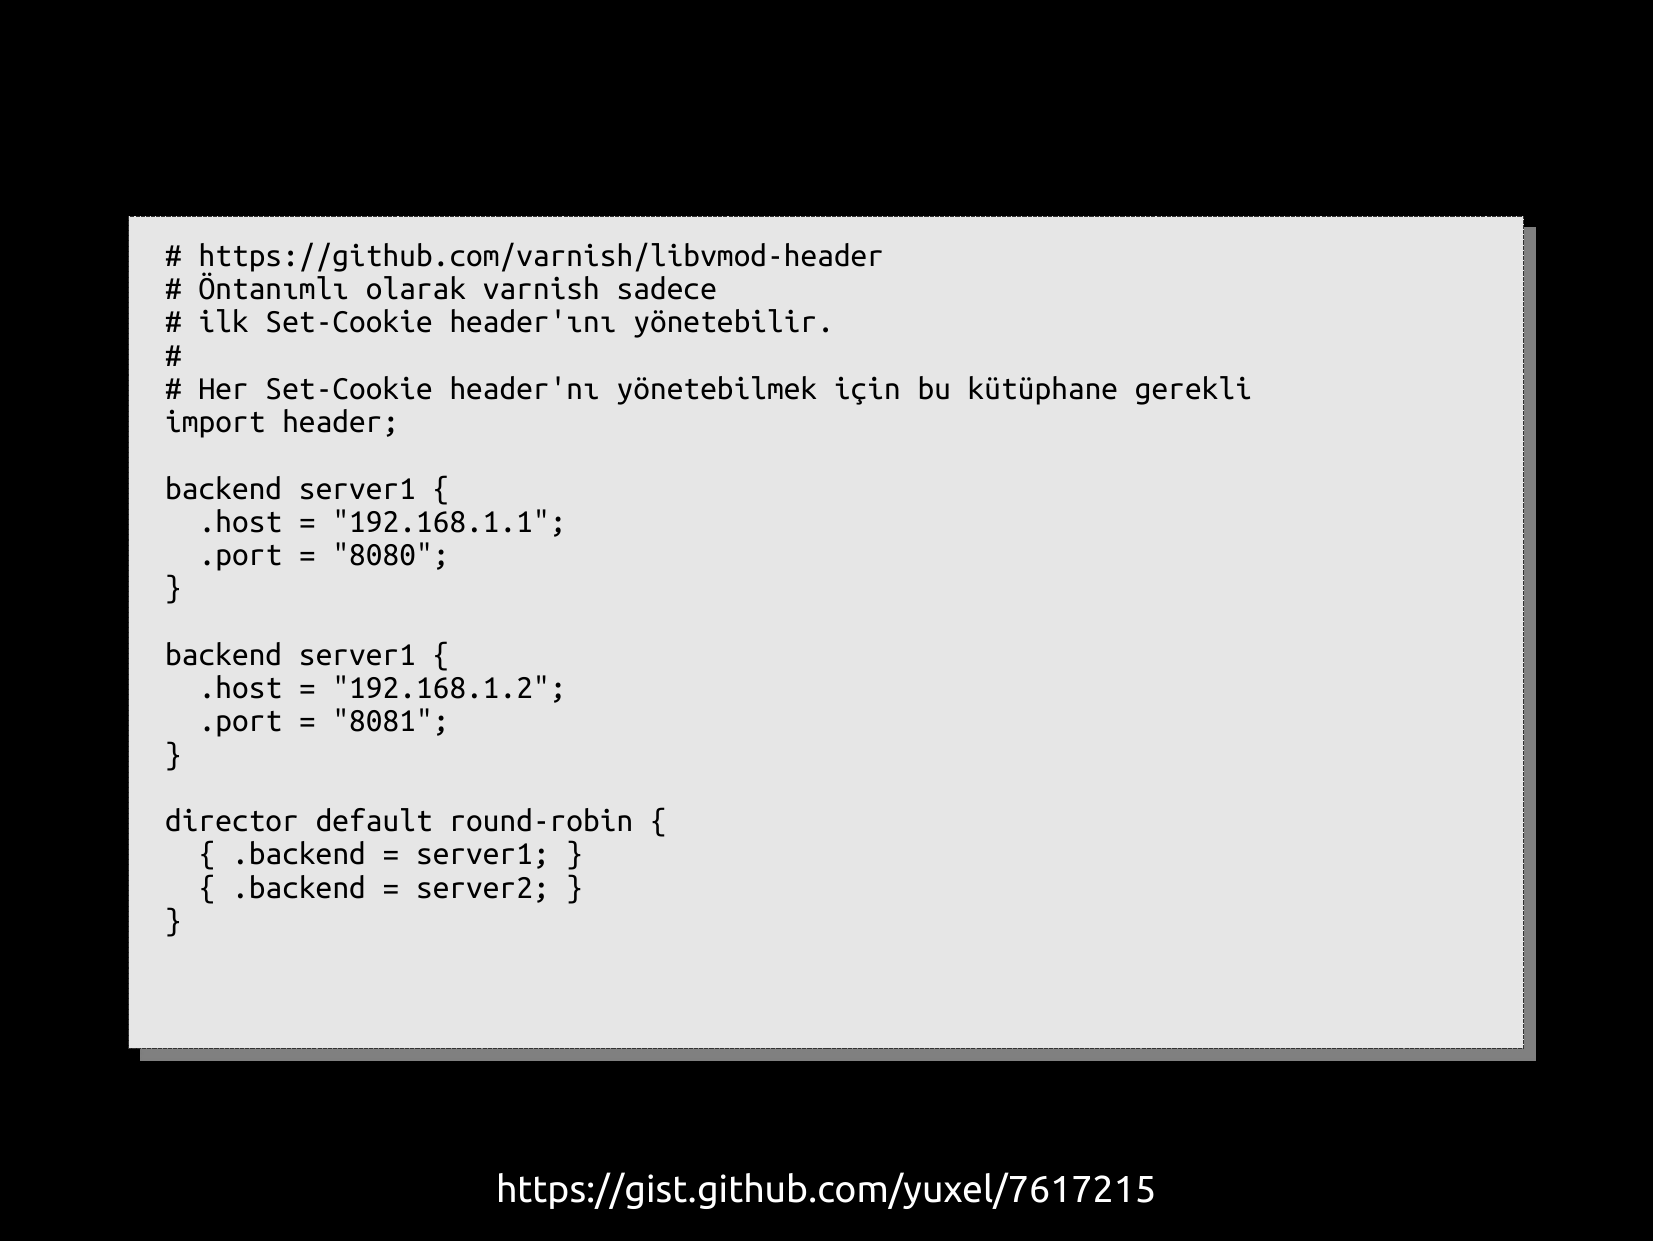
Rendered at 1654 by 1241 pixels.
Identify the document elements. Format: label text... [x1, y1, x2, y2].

text_box [128, 216, 1524, 1049]
text_box # https://github.com/varnish/libvmod-header # Öntanımlı olarak varnish sadece # ilk Set-Cookie header'ını yönetebilir. # # Her Set-Cookie header'nı yönetebilmek için bu kütüphane gerekli import header; backend server1 { .host = "192.168.1.1"; .port = "8080"; } backend server1 { .host = "192.168.1.2"; .port = "8081"; } director default round-robin { { .backend = server1; } { .backend = server2; } } [150, 231, 1531, 950]
text_box https://gist.github.com/yuxel/7617215 [481, 1159, 1172, 1217]
